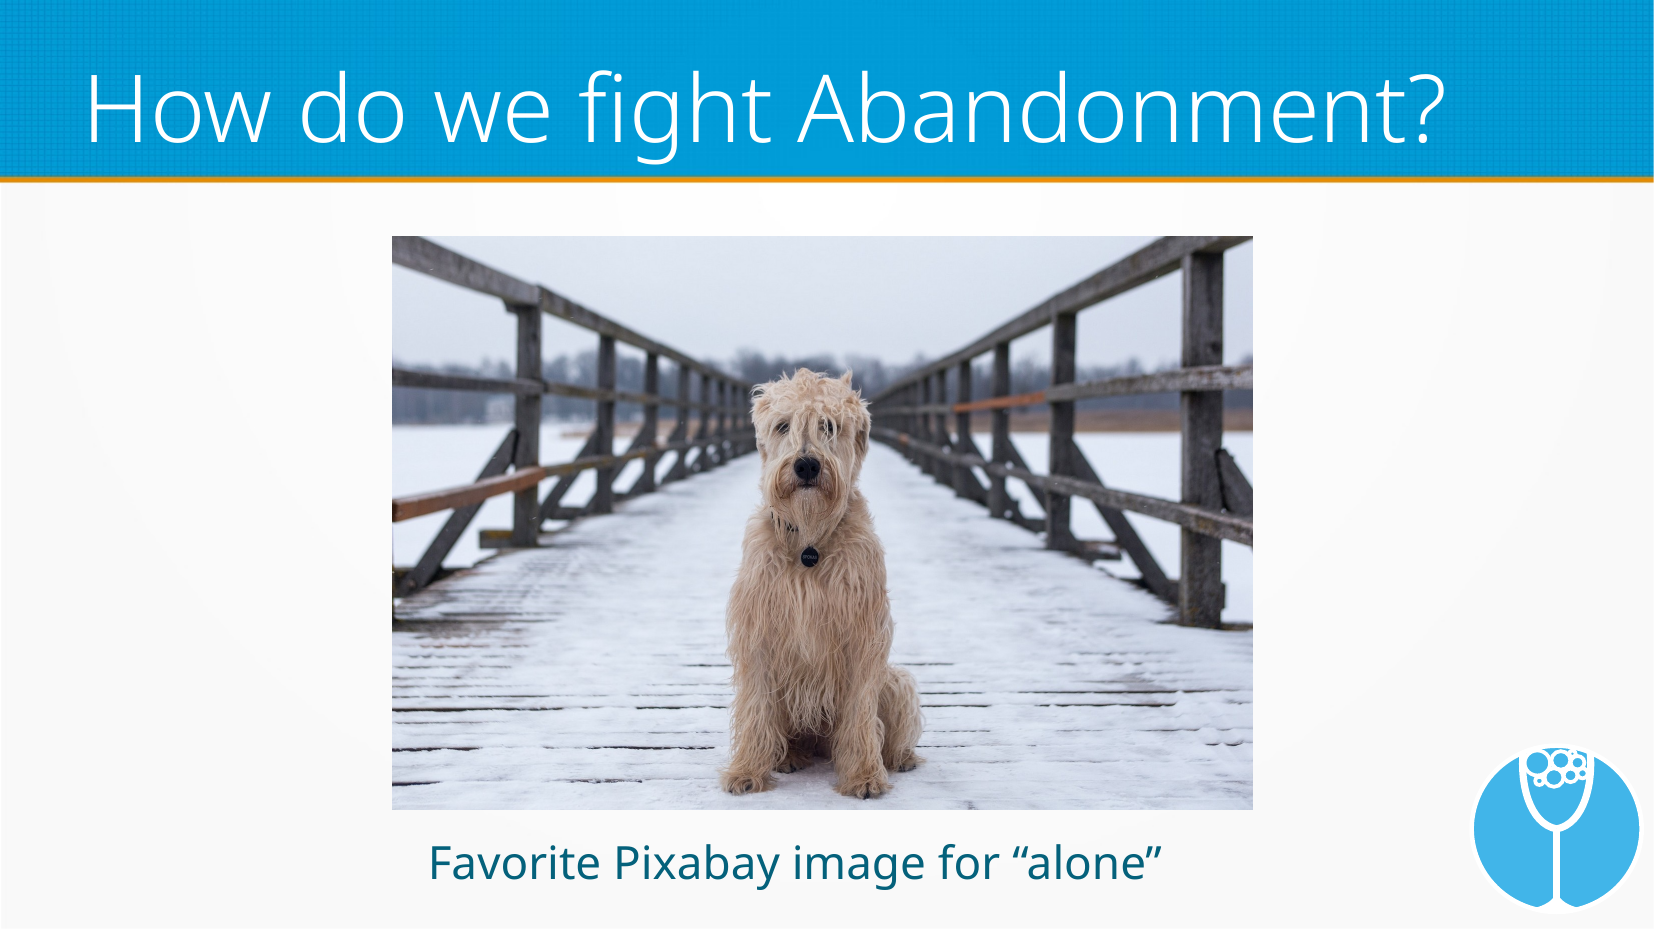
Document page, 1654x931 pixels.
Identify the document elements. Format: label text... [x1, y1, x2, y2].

title How do we fight Abandonment? [82, 14, 1571, 171]
picture [0, 175, 1654, 931]
text_box Favorite Pixabay image for “alone” [422, 829, 1232, 895]
